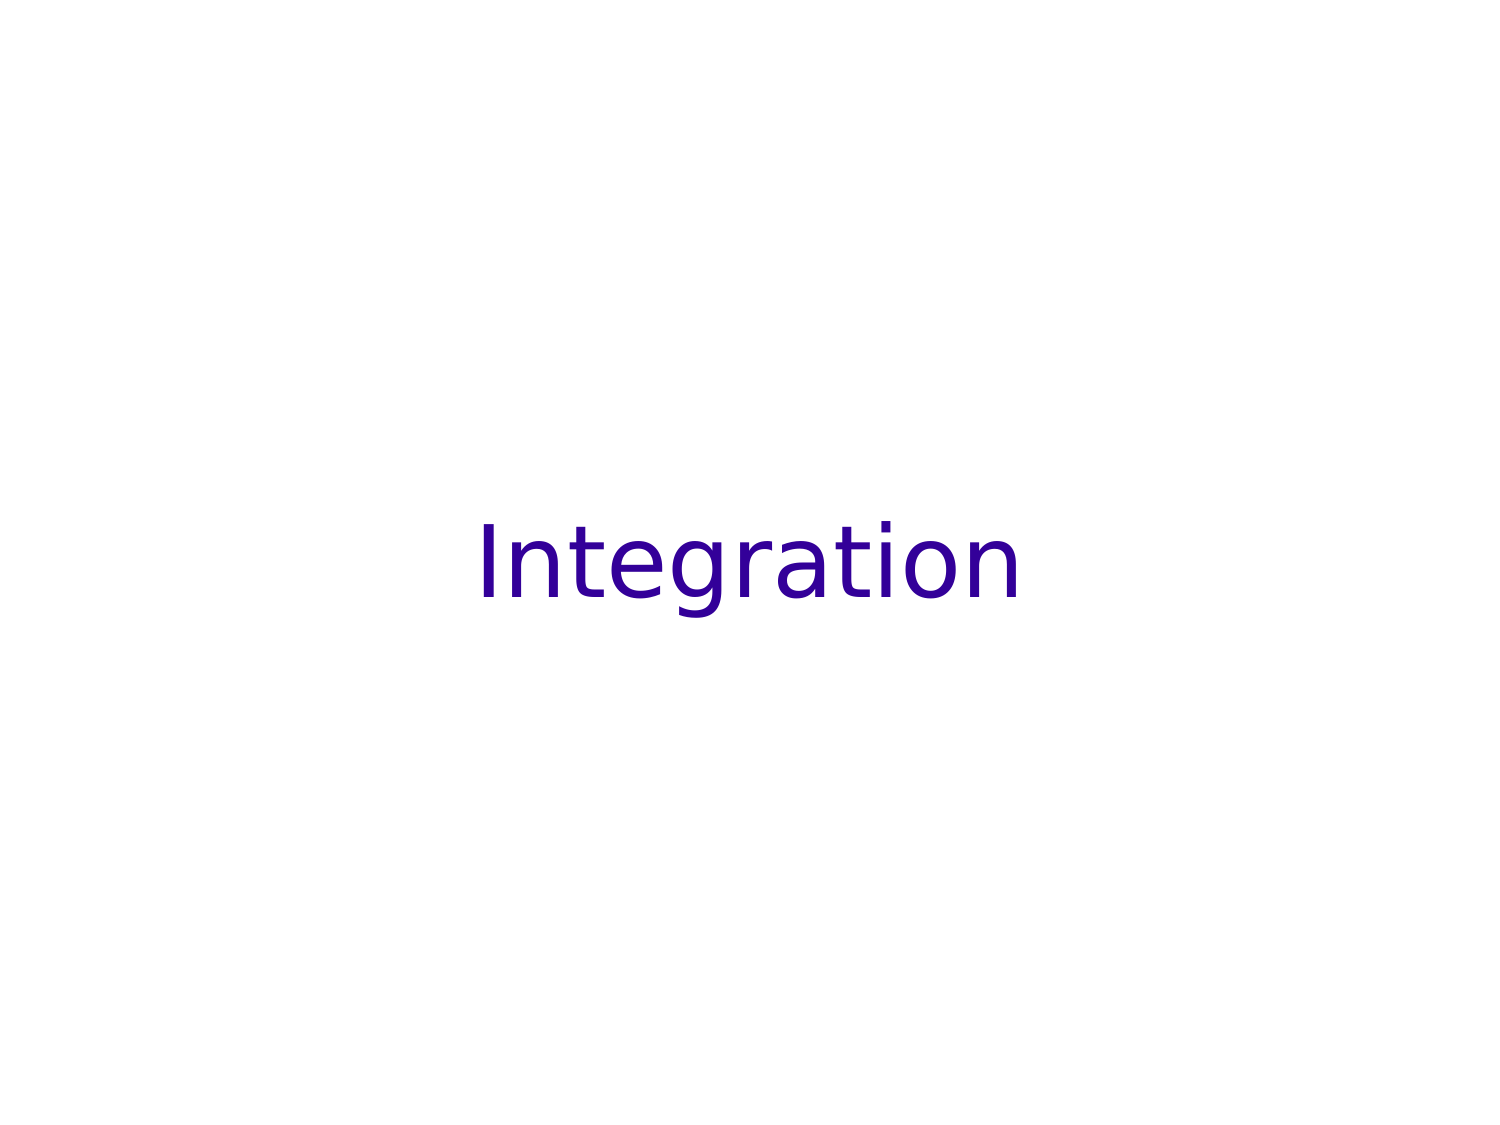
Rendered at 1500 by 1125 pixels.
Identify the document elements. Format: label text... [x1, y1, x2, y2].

title Integration [194, 359, 1306, 766]
